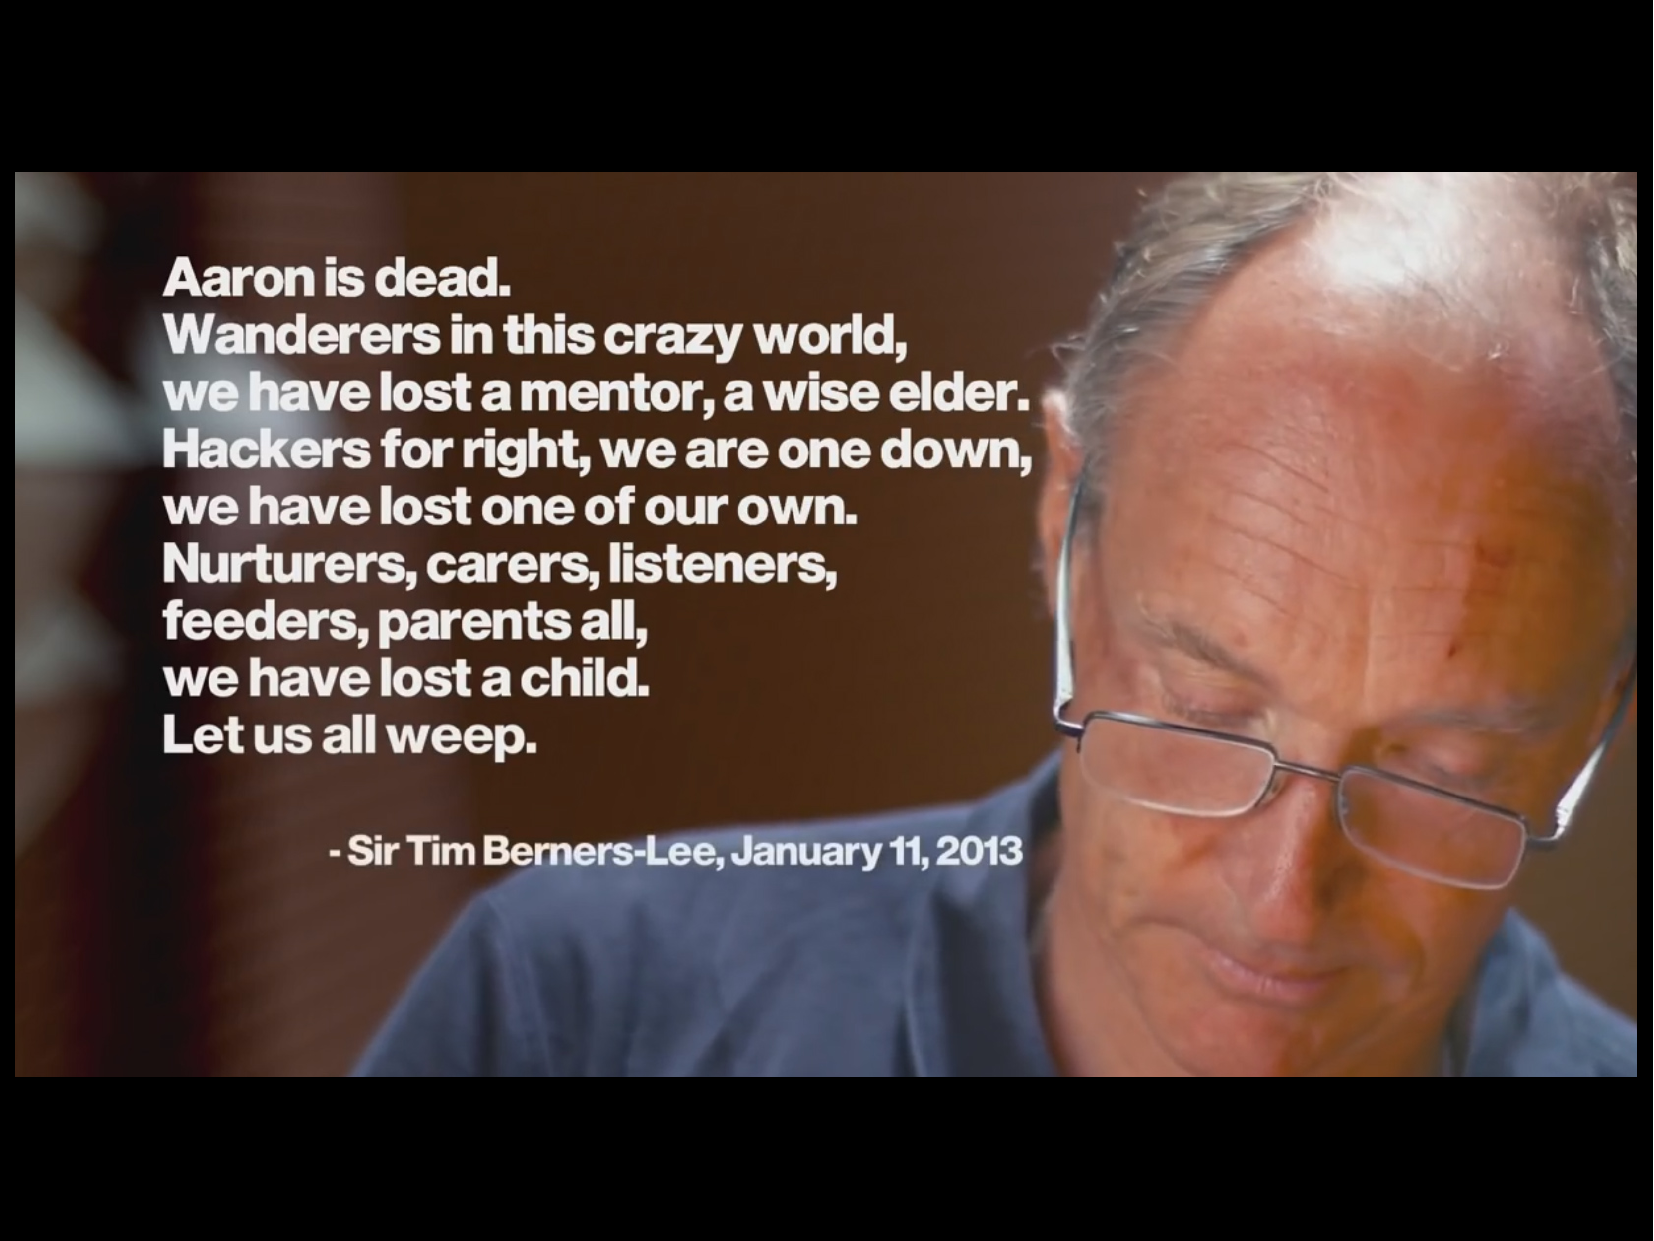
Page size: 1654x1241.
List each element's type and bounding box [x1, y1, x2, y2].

picture [15, 172, 1637, 1077]
